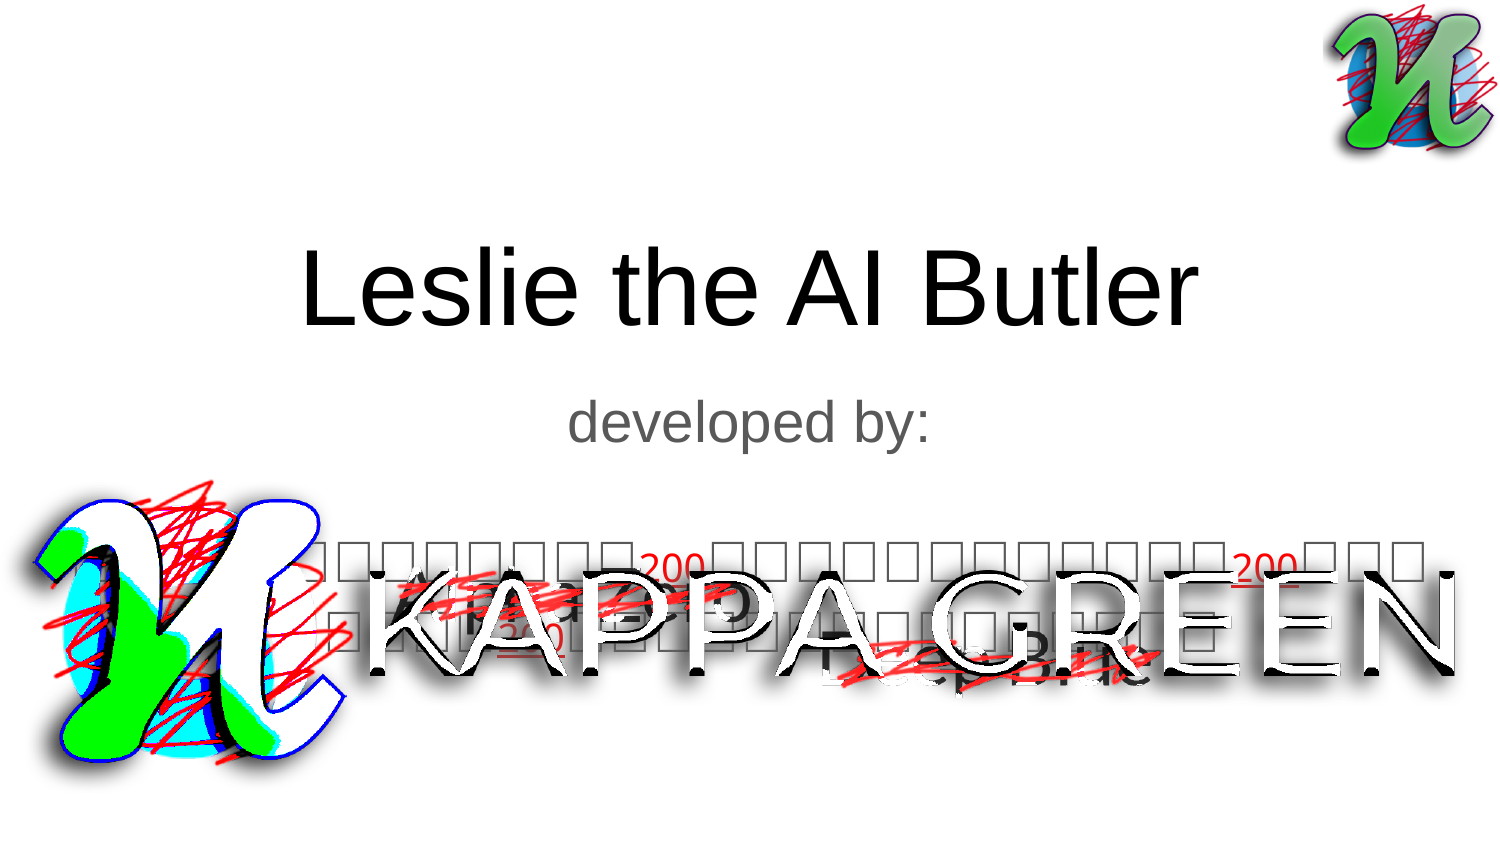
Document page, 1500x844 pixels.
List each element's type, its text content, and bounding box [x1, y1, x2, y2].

title Leslie the AI Butler [51, 25, 1449, 362]
picture [1322, 0, 1500, 170]
subtitle developed by: 💯💯💯💯💯💯💯💯💯💯💯💯💯200💯💯💯💯💯💯💯💯💯💯💯💯200💯💯💯💯💯💯💯💯200💯💯💯💯💯💯💯💯💯💯💯💯💯💯💯 [51, 368, 1449, 464]
picture [0, 464, 1500, 802]
